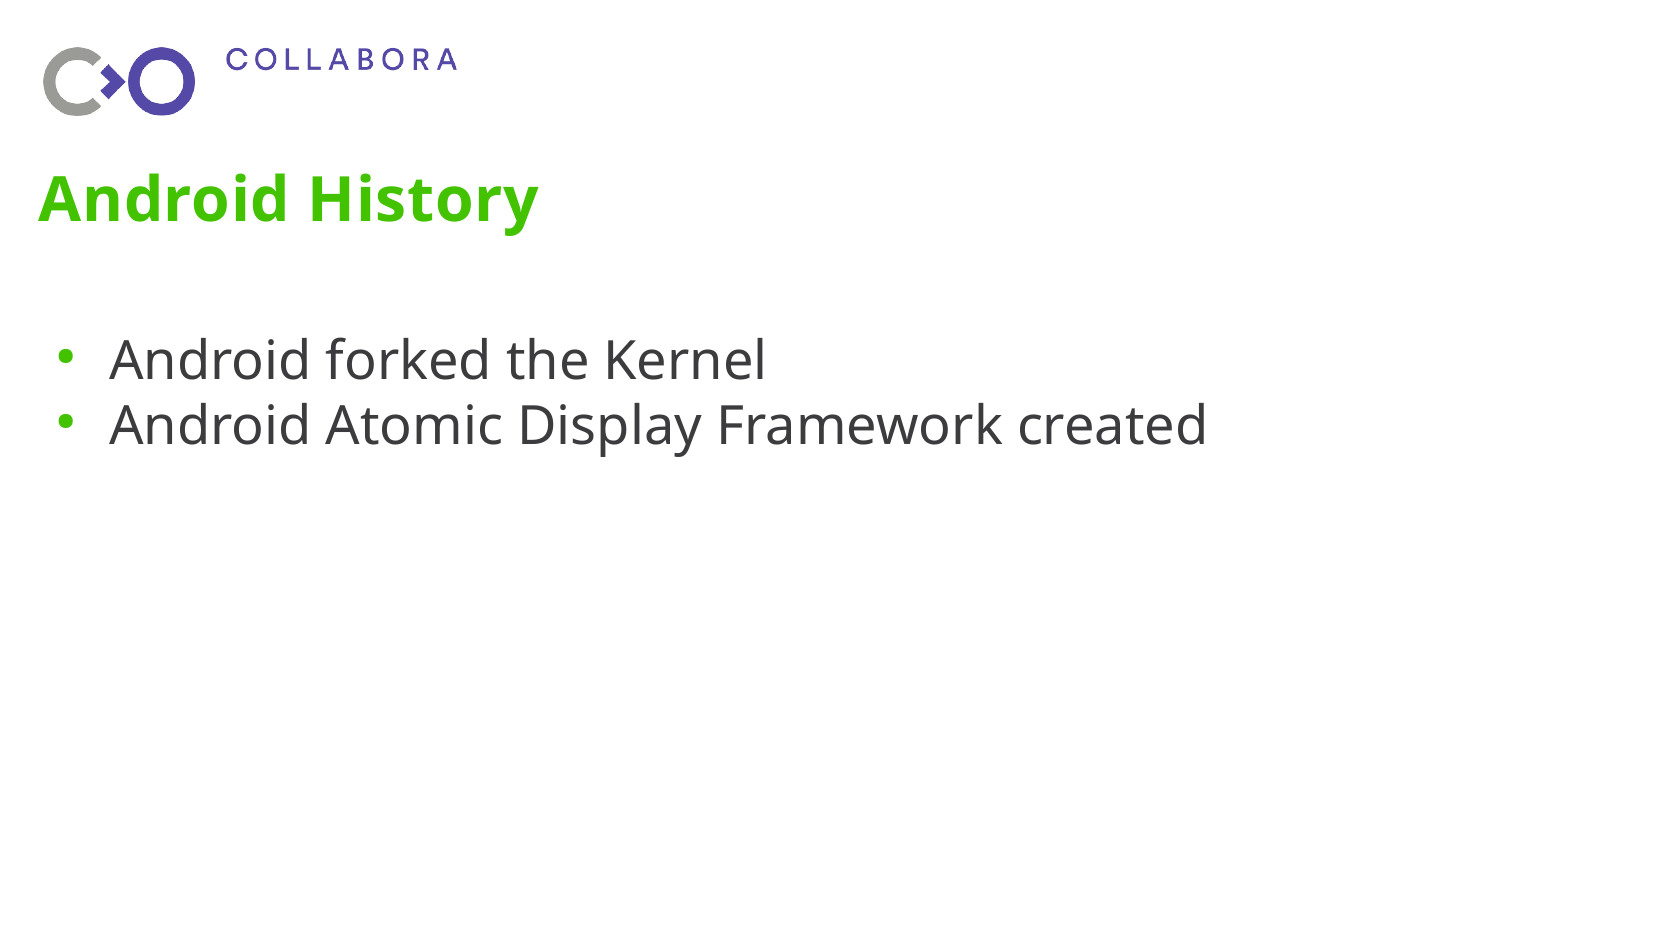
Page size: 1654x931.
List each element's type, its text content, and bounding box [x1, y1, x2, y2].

picture [43, 47, 457, 116]
title Android History [38, 159, 1614, 216]
list Android forked the Kernel Android Atomic Display Framework created [38, 325, 1614, 581]
